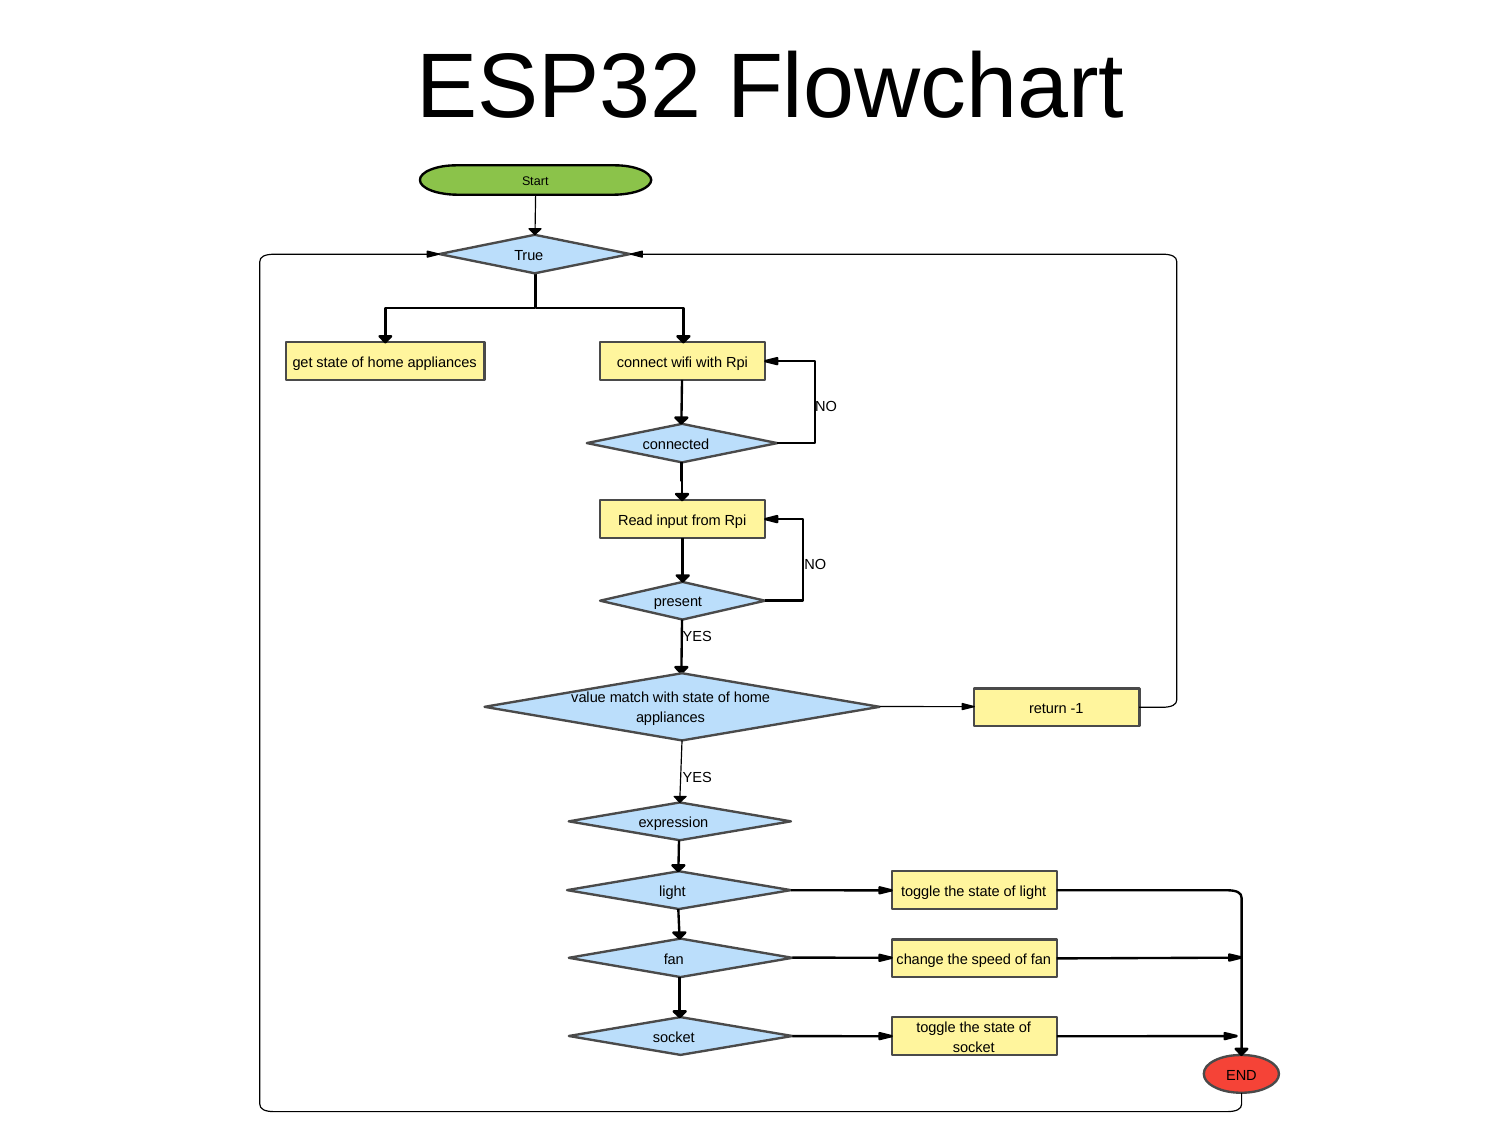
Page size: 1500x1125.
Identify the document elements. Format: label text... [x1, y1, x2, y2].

text_box [597, 726, 767, 741]
text_box [1224, 1033, 1237, 1040]
text_box Start [442, 178, 629, 188]
text_box True [477, 243, 581, 264]
text_box [1053, 1017, 1057, 1056]
text_box [633, 865, 725, 879]
text_box [627, 968, 734, 977]
text_box [879, 939, 1057, 978]
text_box [586, 435, 624, 451]
text_box [640, 591, 765, 620]
text_box [494, 228, 576, 243]
text_box toggle the state of socket [894, 1015, 1053, 1056]
text_box [779, 689, 879, 724]
text_box [735, 947, 792, 968]
text_box socket [612, 1025, 735, 1046]
text_box [631, 932, 730, 947]
text_box [633, 1011, 728, 1025]
text_box [567, 882, 611, 898]
text_box value match with state of home appliances [562, 686, 779, 726]
text_box [419, 178, 652, 195]
text_box connect wifi with Rpi [603, 350, 762, 371]
text_box YES [682, 624, 731, 645]
text_box [962, 688, 1140, 727]
text_box YES [682, 766, 731, 786]
text_box [488, 244, 643, 274]
text_box [484, 693, 562, 721]
text_box [627, 1046, 734, 1055]
text_box return -1 [977, 697, 1136, 717]
text_box change the speed of fan [894, 947, 1053, 968]
text_box NO [815, 395, 853, 415]
text_box [600, 494, 778, 539]
text_box present [632, 590, 723, 610]
text_box [647, 575, 719, 590]
text_box [641, 417, 723, 432]
text_box [600, 336, 778, 381]
text_box END [1215, 1063, 1268, 1084]
text_box expression [612, 810, 734, 831]
text_box Read input from Rpi [603, 508, 762, 529]
text_box [286, 336, 485, 380]
text_box [735, 1026, 792, 1046]
text_box [600, 593, 632, 608]
text_box [734, 880, 790, 900]
text_box [568, 813, 612, 829]
text_box NO [804, 553, 842, 573]
text_box [635, 433, 777, 463]
text_box toggle the state of light [894, 879, 1053, 900]
text_box [1229, 954, 1242, 961]
text_box [635, 796, 725, 810]
text_box [568, 950, 612, 966]
text_box [1203, 1048, 1279, 1093]
text_box [625, 811, 791, 841]
text_box [879, 871, 1057, 910]
text_box [879, 1017, 894, 1056]
text_box [568, 1028, 612, 1044]
text_box [606, 667, 758, 686]
text_box [427, 246, 477, 262]
text_box connected [624, 432, 728, 453]
text_box get state of home appliances [289, 350, 480, 371]
text_box ESP32 Flowchart [401, 18, 1205, 178]
text_box [625, 900, 733, 909]
text_box light [611, 879, 734, 900]
text_box fan [612, 947, 735, 968]
